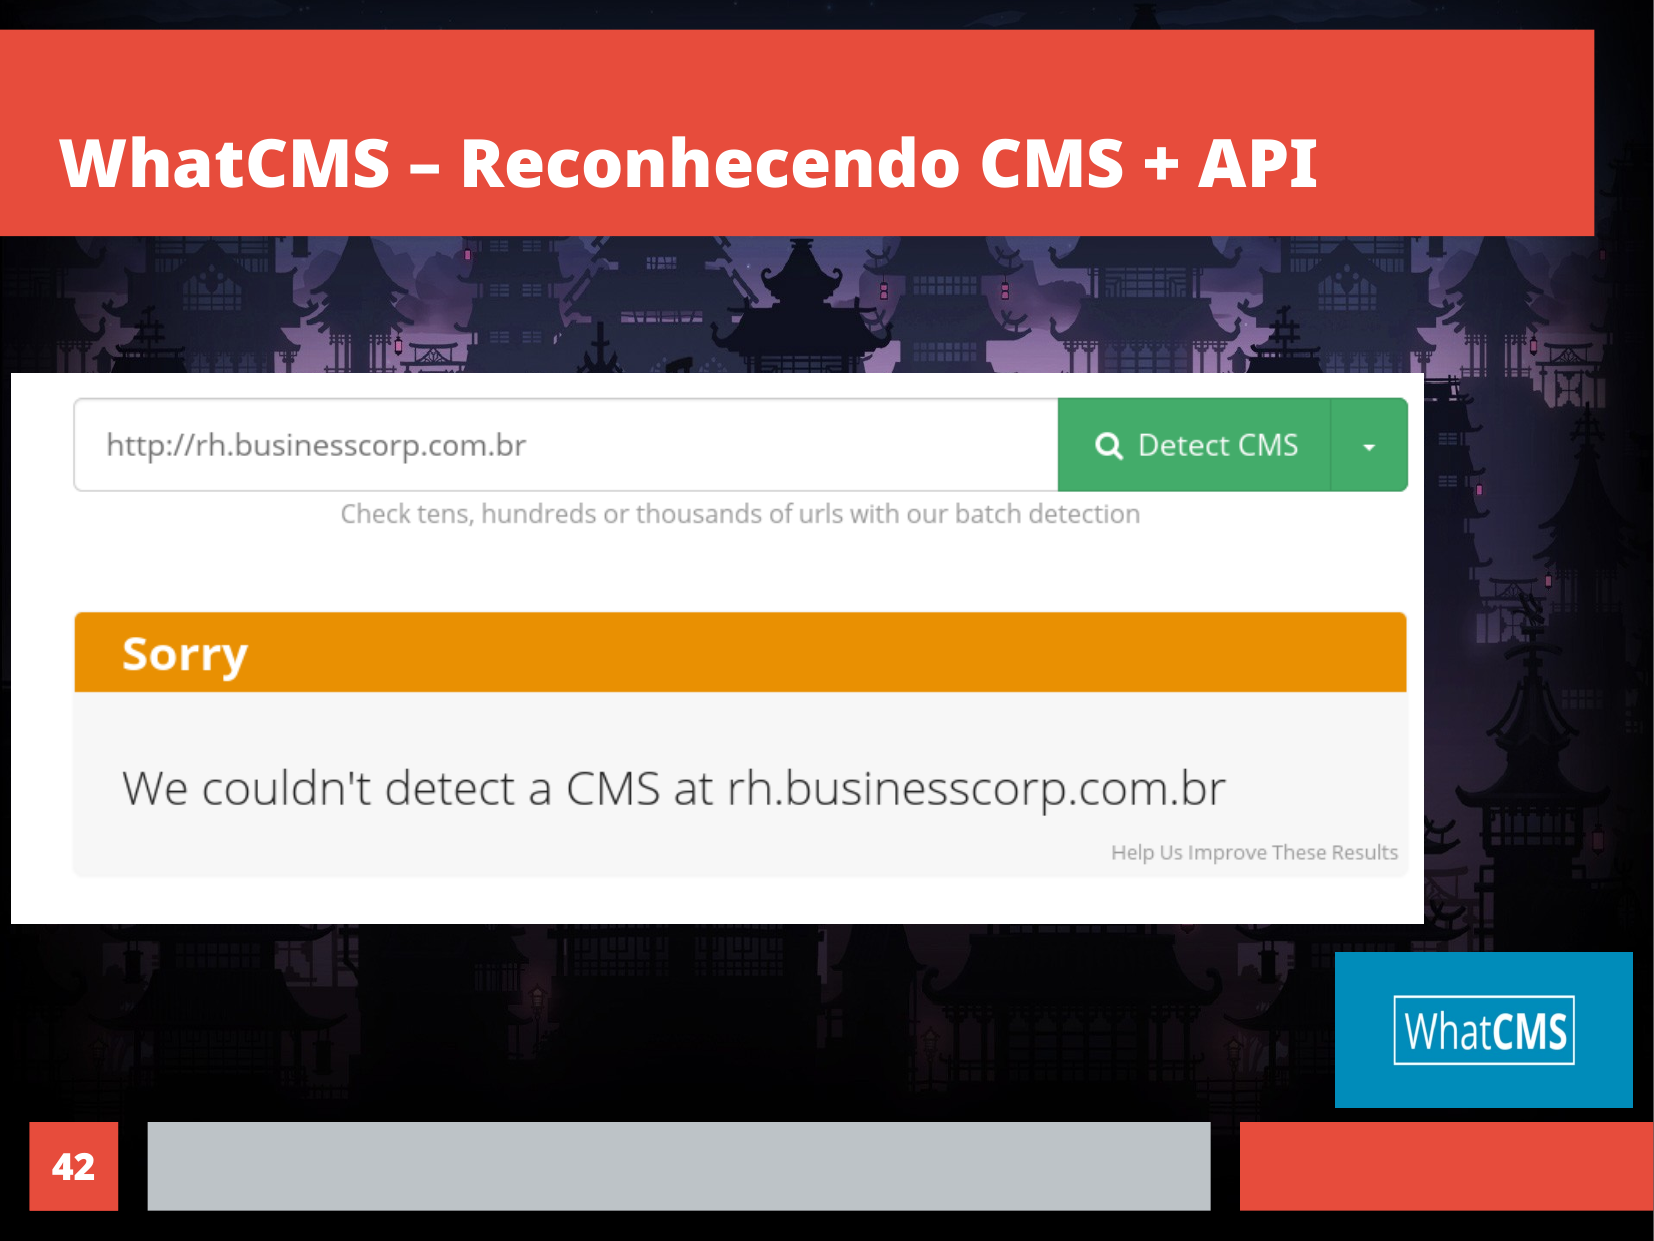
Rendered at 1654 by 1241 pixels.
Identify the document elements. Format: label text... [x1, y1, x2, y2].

picture [0, 0, 1654, 1241]
title WhatCMS – Reconhecendo CMS + API [59, 59, 1595, 207]
